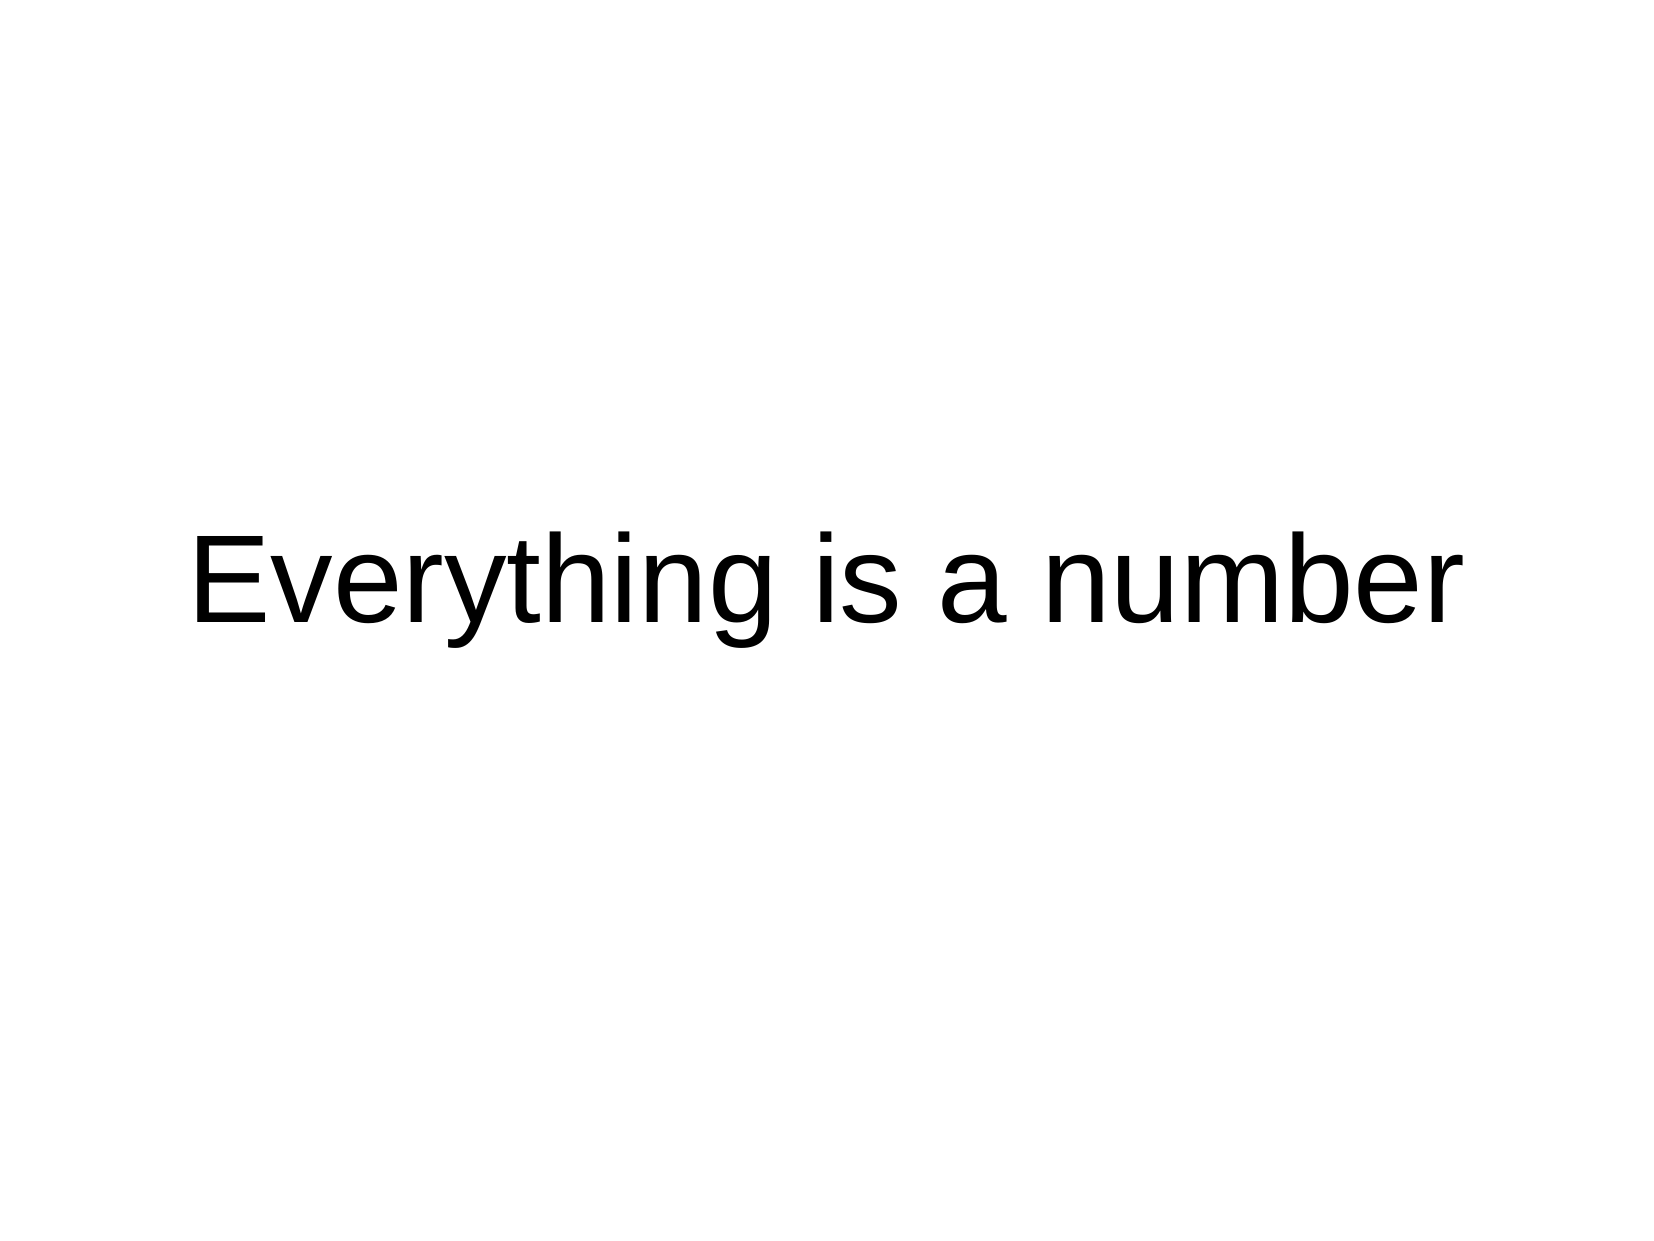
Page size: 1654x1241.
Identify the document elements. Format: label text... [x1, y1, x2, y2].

subtitle Everything is a number [82, 49, 1571, 1109]
